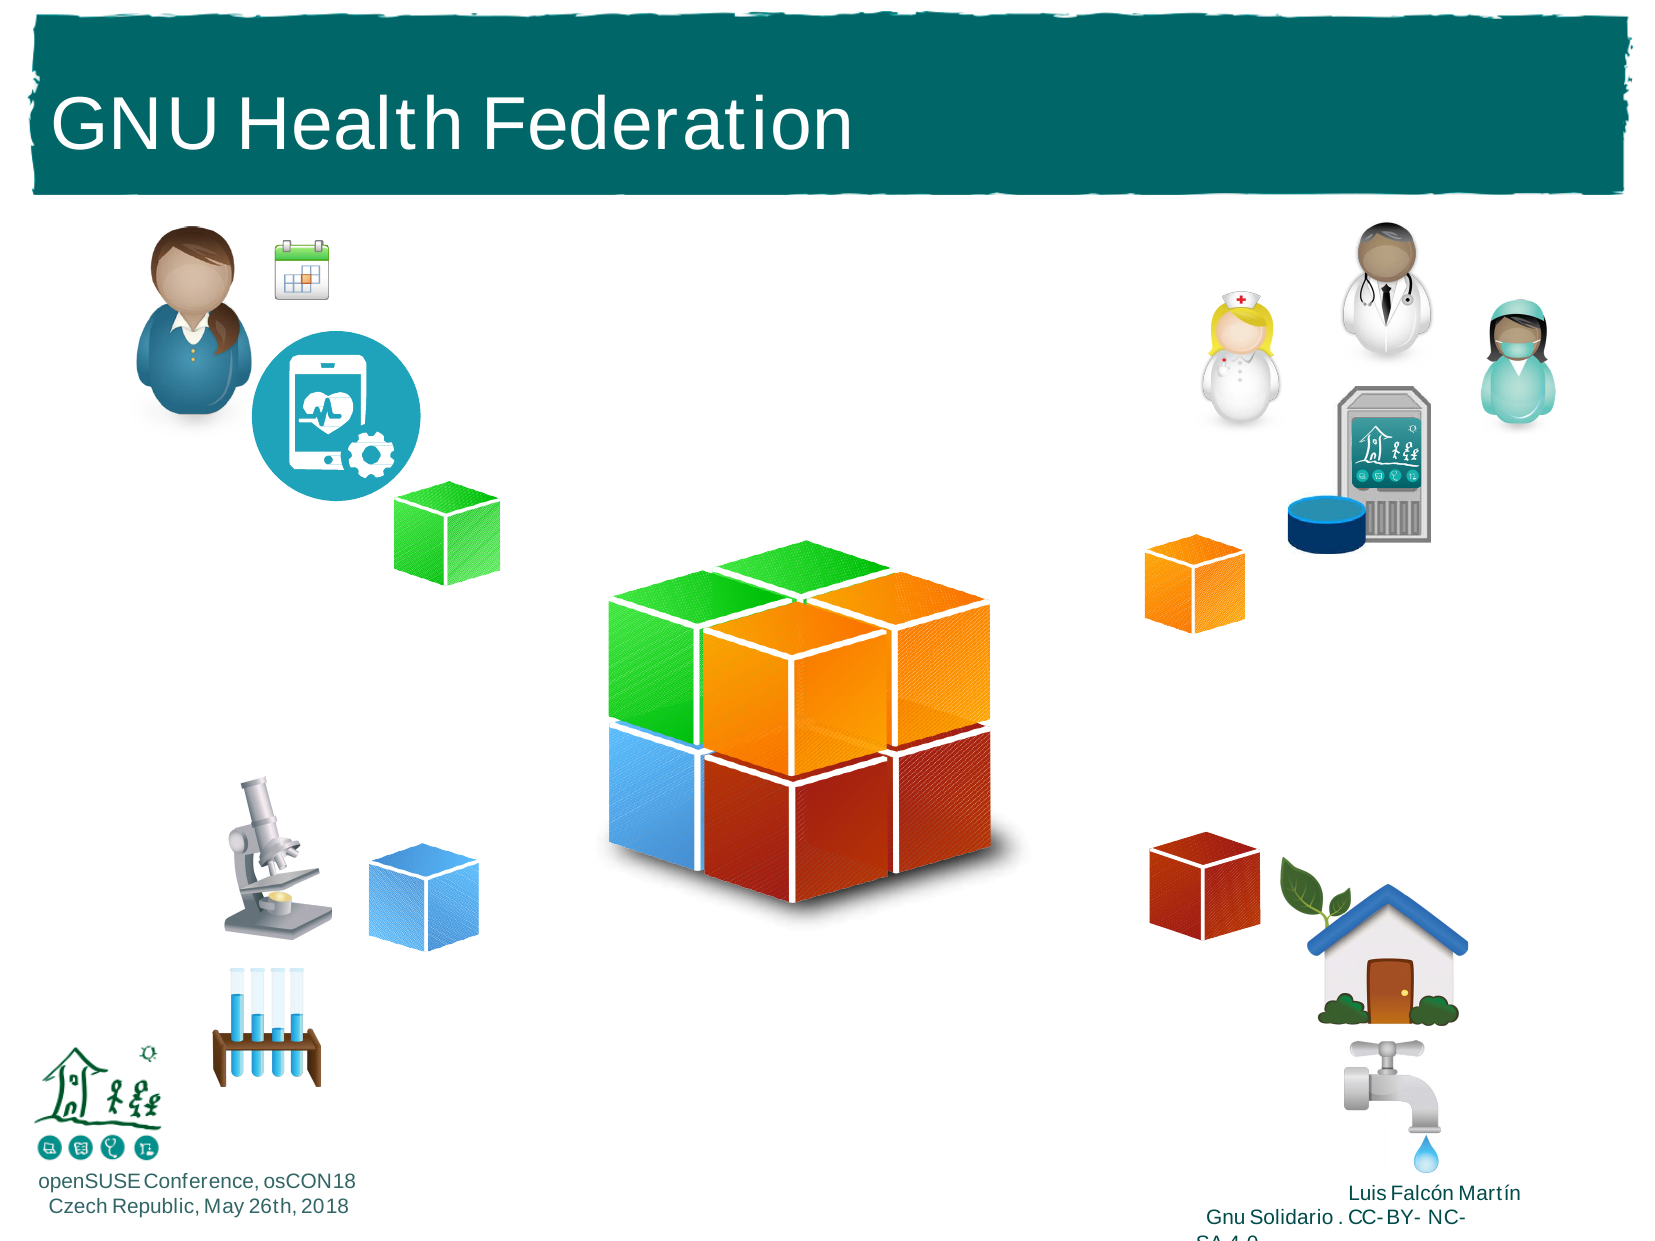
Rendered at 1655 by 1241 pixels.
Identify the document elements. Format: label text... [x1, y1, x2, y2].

title GNUHealthFederation [48, 74, 1607, 179]
text_box [560, 541, 1033, 933]
text_box [224, 776, 332, 939]
text_box [1332, 214, 1443, 366]
text_box [1187, 280, 1431, 553]
text_box [1280, 857, 1468, 1026]
text_box openSUSEConference,osCON18 CzechRepublic,May26th,2018 [36, 1167, 361, 1218]
text_box [1344, 1040, 1441, 1173]
text_box [118, 217, 421, 502]
text_box LuisFalcónMartín GnuSolidario.CC-BY-NC-SA4.0 [1193, 1179, 1531, 1230]
text_box [394, 482, 500, 586]
text_box [1145, 535, 1245, 633]
text_box [1467, 289, 1569, 434]
text_box [369, 844, 479, 952]
text_box [1149, 831, 1261, 941]
text_box [212, 968, 321, 1087]
